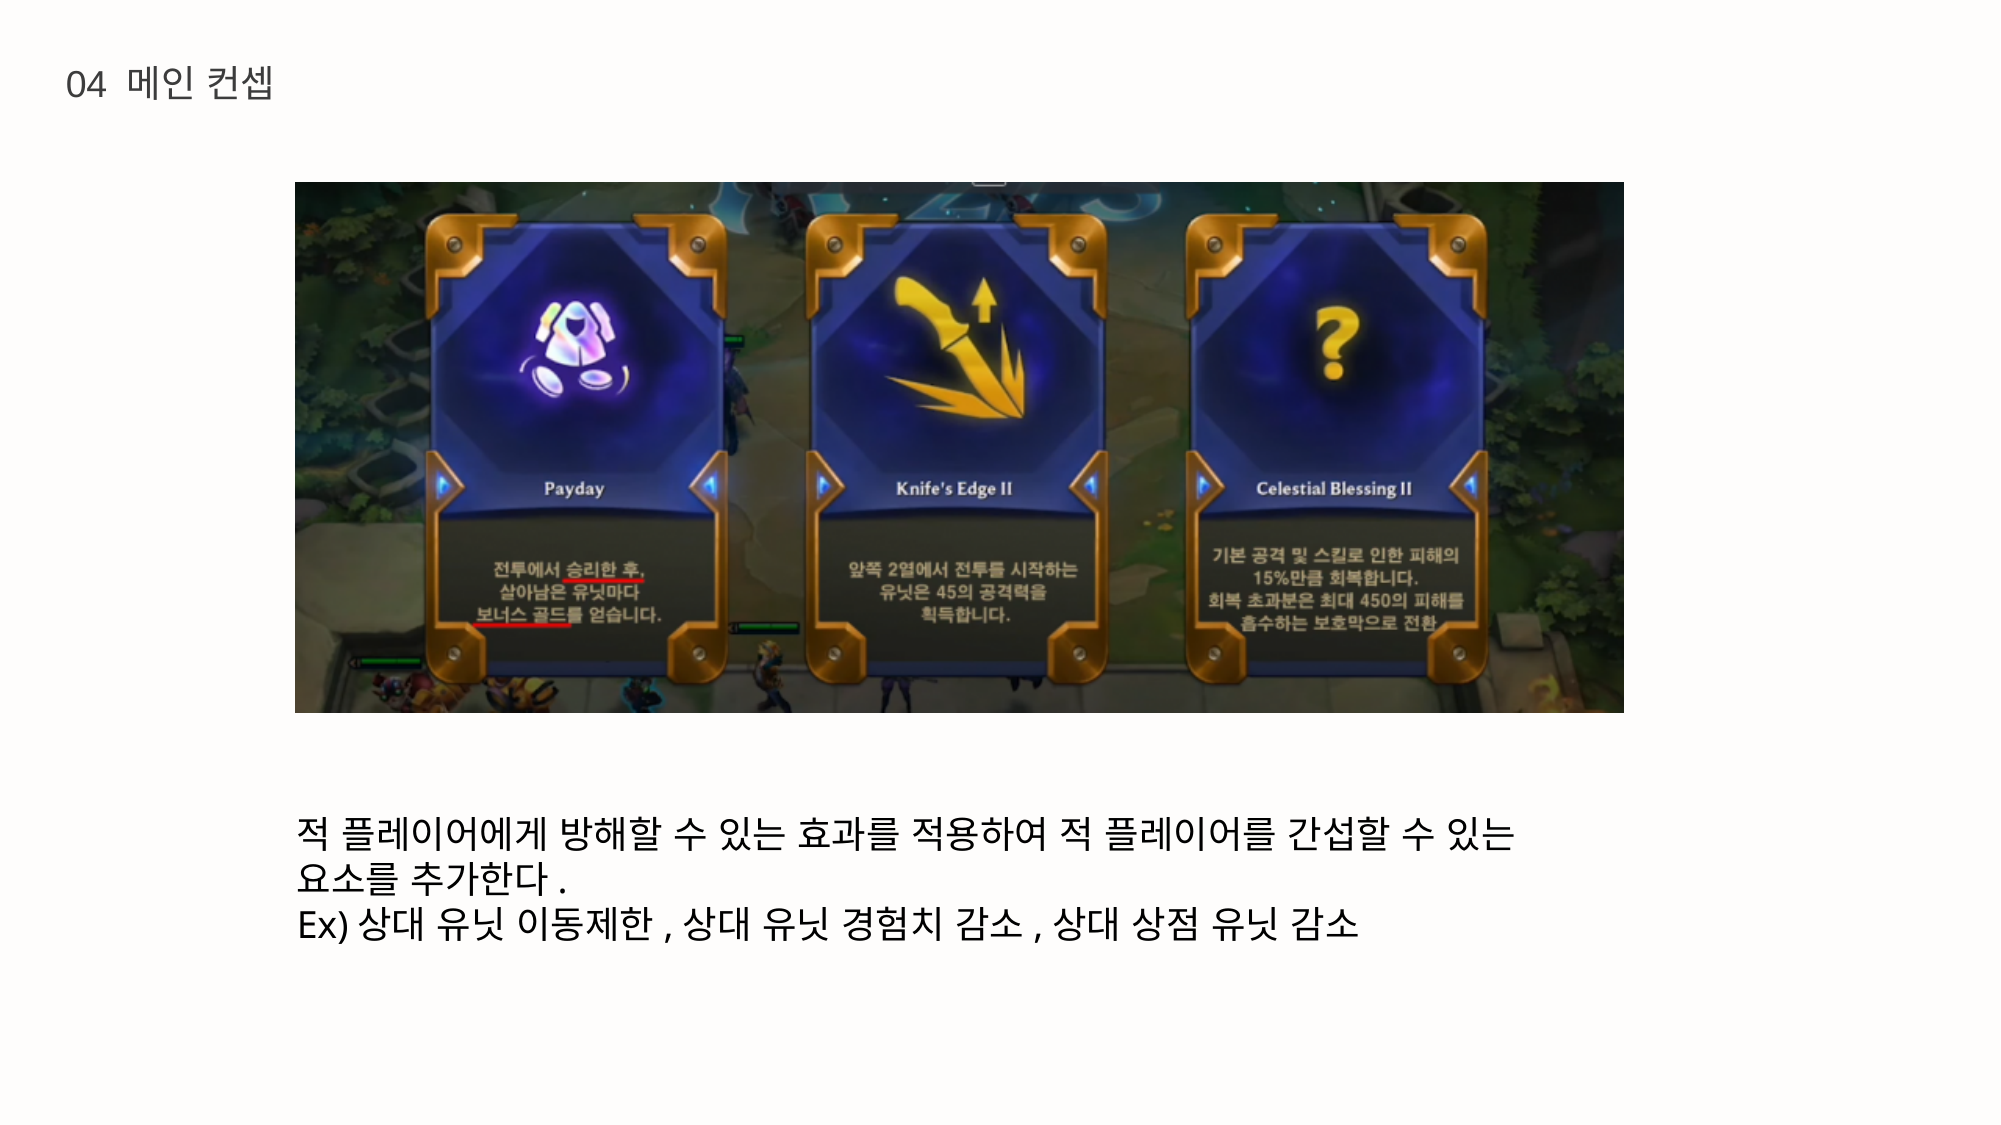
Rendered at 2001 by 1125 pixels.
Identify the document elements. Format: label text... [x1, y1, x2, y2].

text_box 적 플레이어에게 방해할 수 있는 효과를 적용하여 적 플레이어를 간섭할 수 있는 요소를 추가한다. Ex)상대 유닛 이동제한,상대 유닛 경험치 감소,상대 상점 유닛 감소 [281, 803, 1624, 955]
text_box 04 메인 컨셉 [50, 52, 296, 114]
picture [295, 182, 1624, 713]
